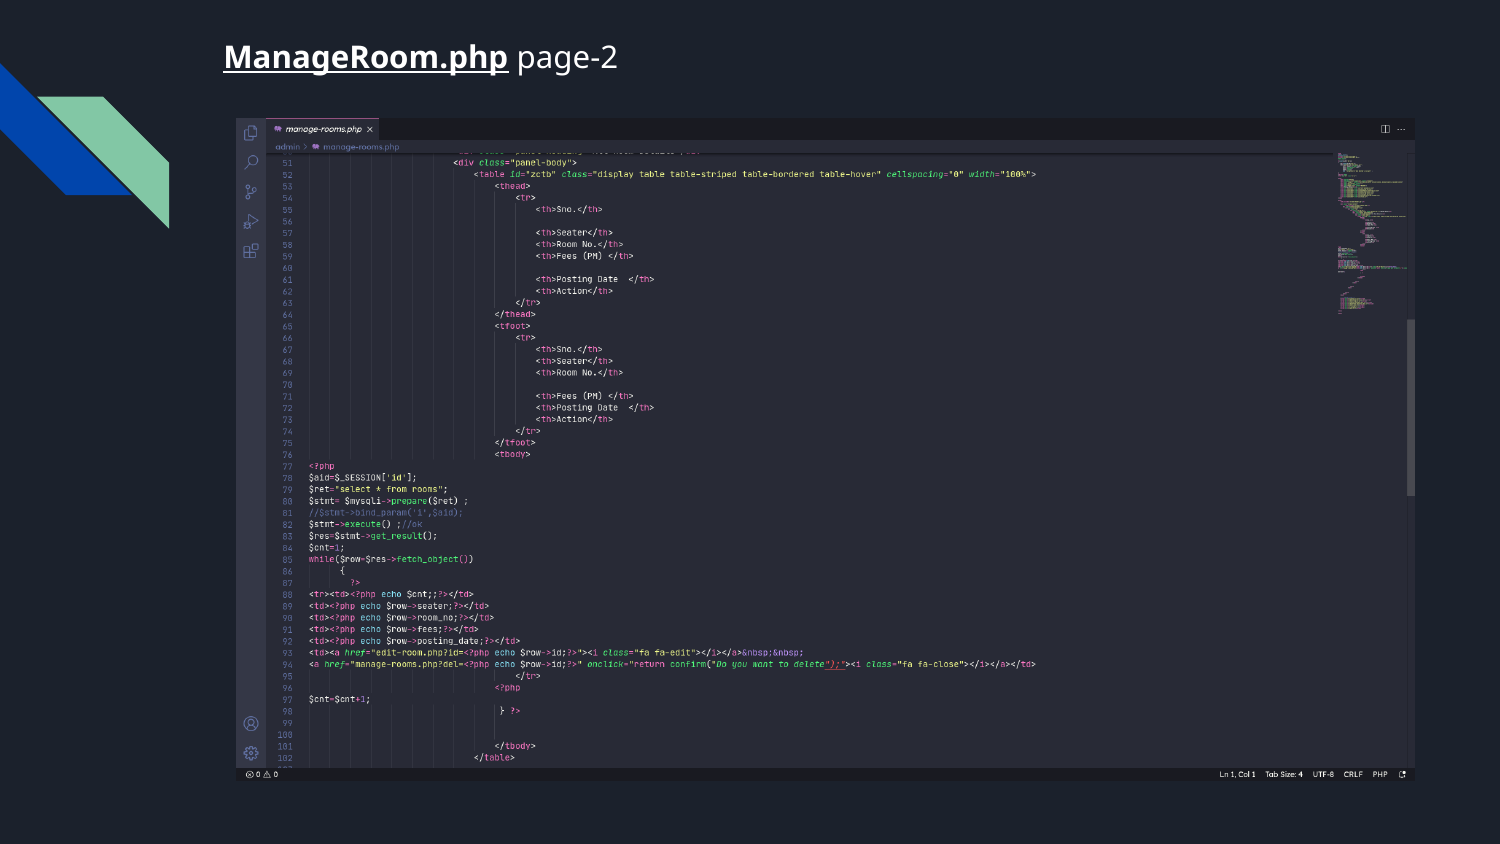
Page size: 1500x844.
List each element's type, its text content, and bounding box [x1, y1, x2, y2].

picture [236, 118, 1415, 781]
text_box ManageRoom.php page-2 [208, 29, 679, 84]
